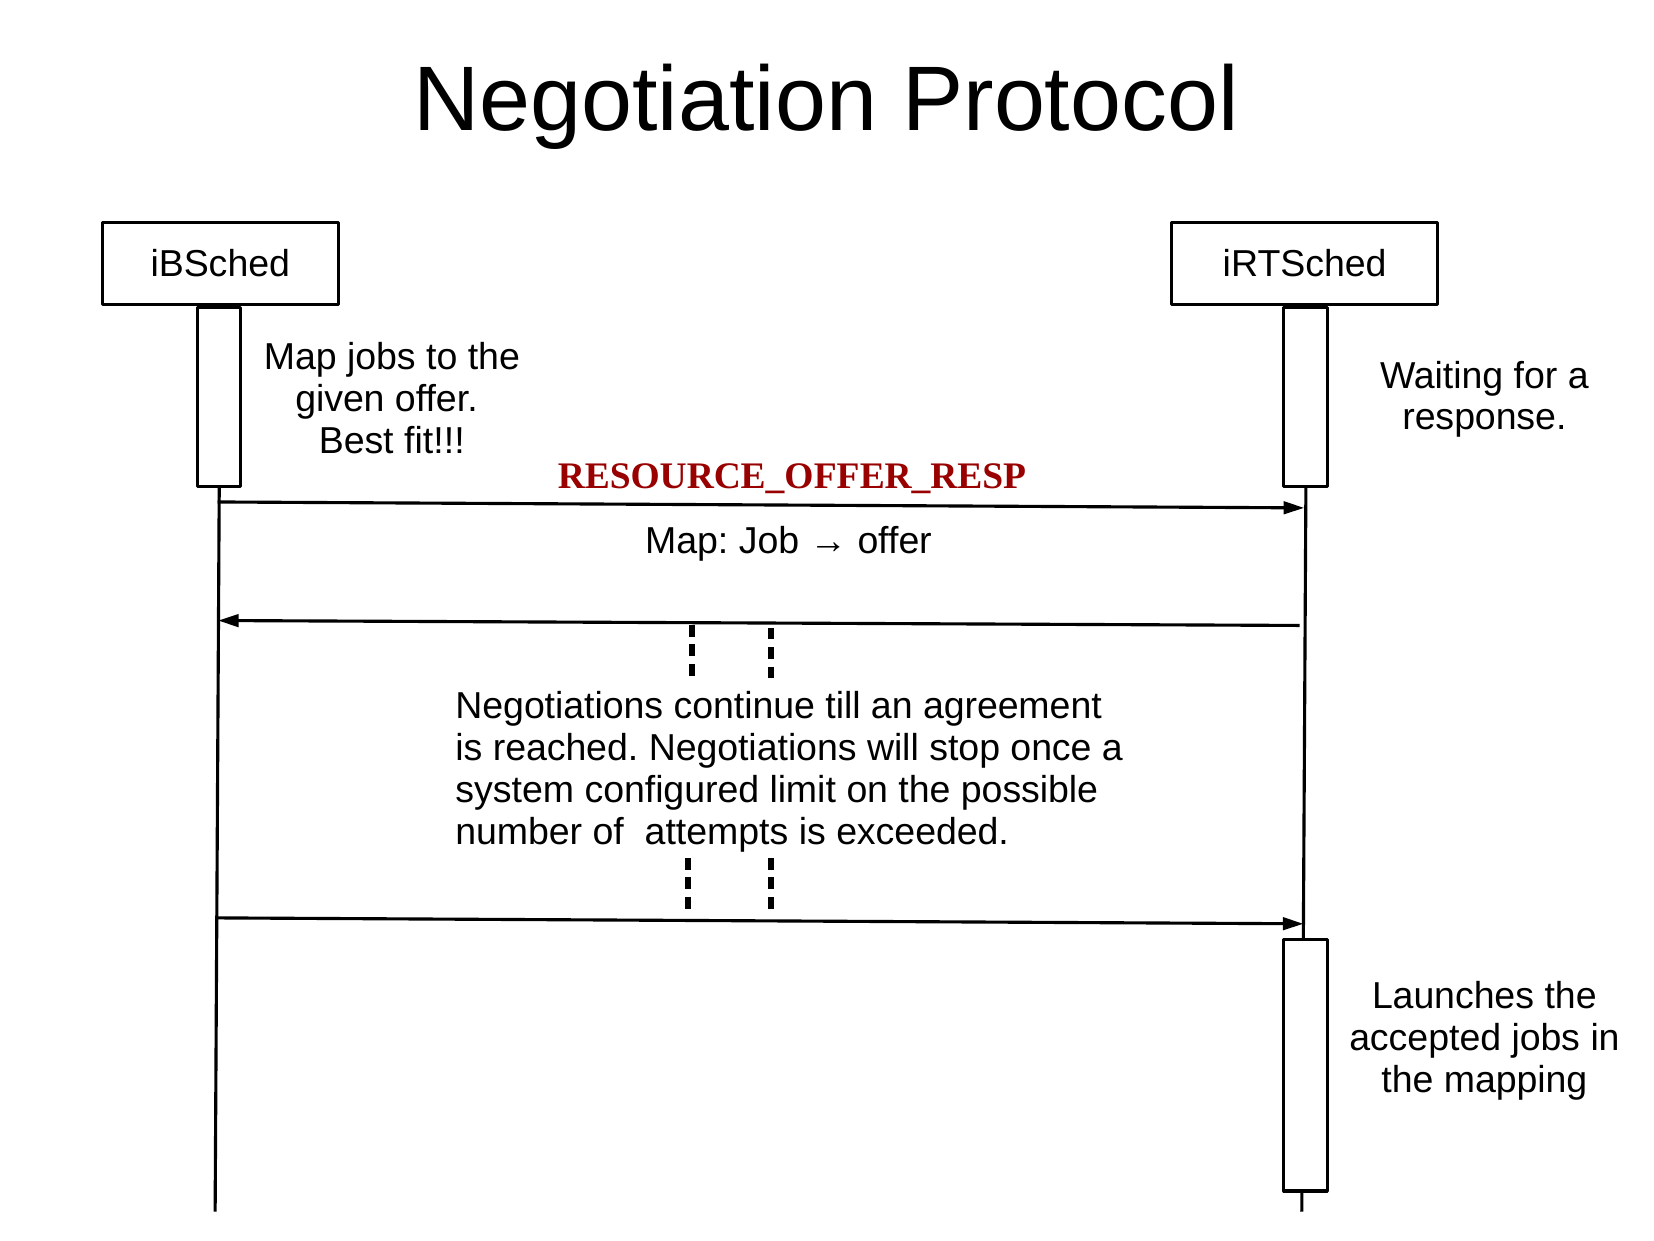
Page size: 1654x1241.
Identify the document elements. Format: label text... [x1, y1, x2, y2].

text_box [197, 307, 241, 487]
text_box Map jobs to the given offer. Best fit!!! [240, 328, 544, 454]
text_box iRTSched [1171, 222, 1438, 305]
text_box Negotiations continue till an agreement is reached. Negotiations will stop once a system configured limit on the possible number of attempts is exceeded. [440, 635, 1151, 922]
title Negotiation Protocol [82, 47, 1571, 151]
text_box [1283, 939, 1328, 1192]
text_box Map: Job → offer [630, 512, 951, 567]
text_box RESOURCE_OFFER_RESP [531, 447, 1053, 499]
text_box [1283, 307, 1328, 487]
text_box iBSched [102, 222, 339, 305]
text_box Waiting for a response. [1333, 346, 1636, 444]
text_box Launches the accepted jobs in the mapping [1333, 966, 1636, 1058]
